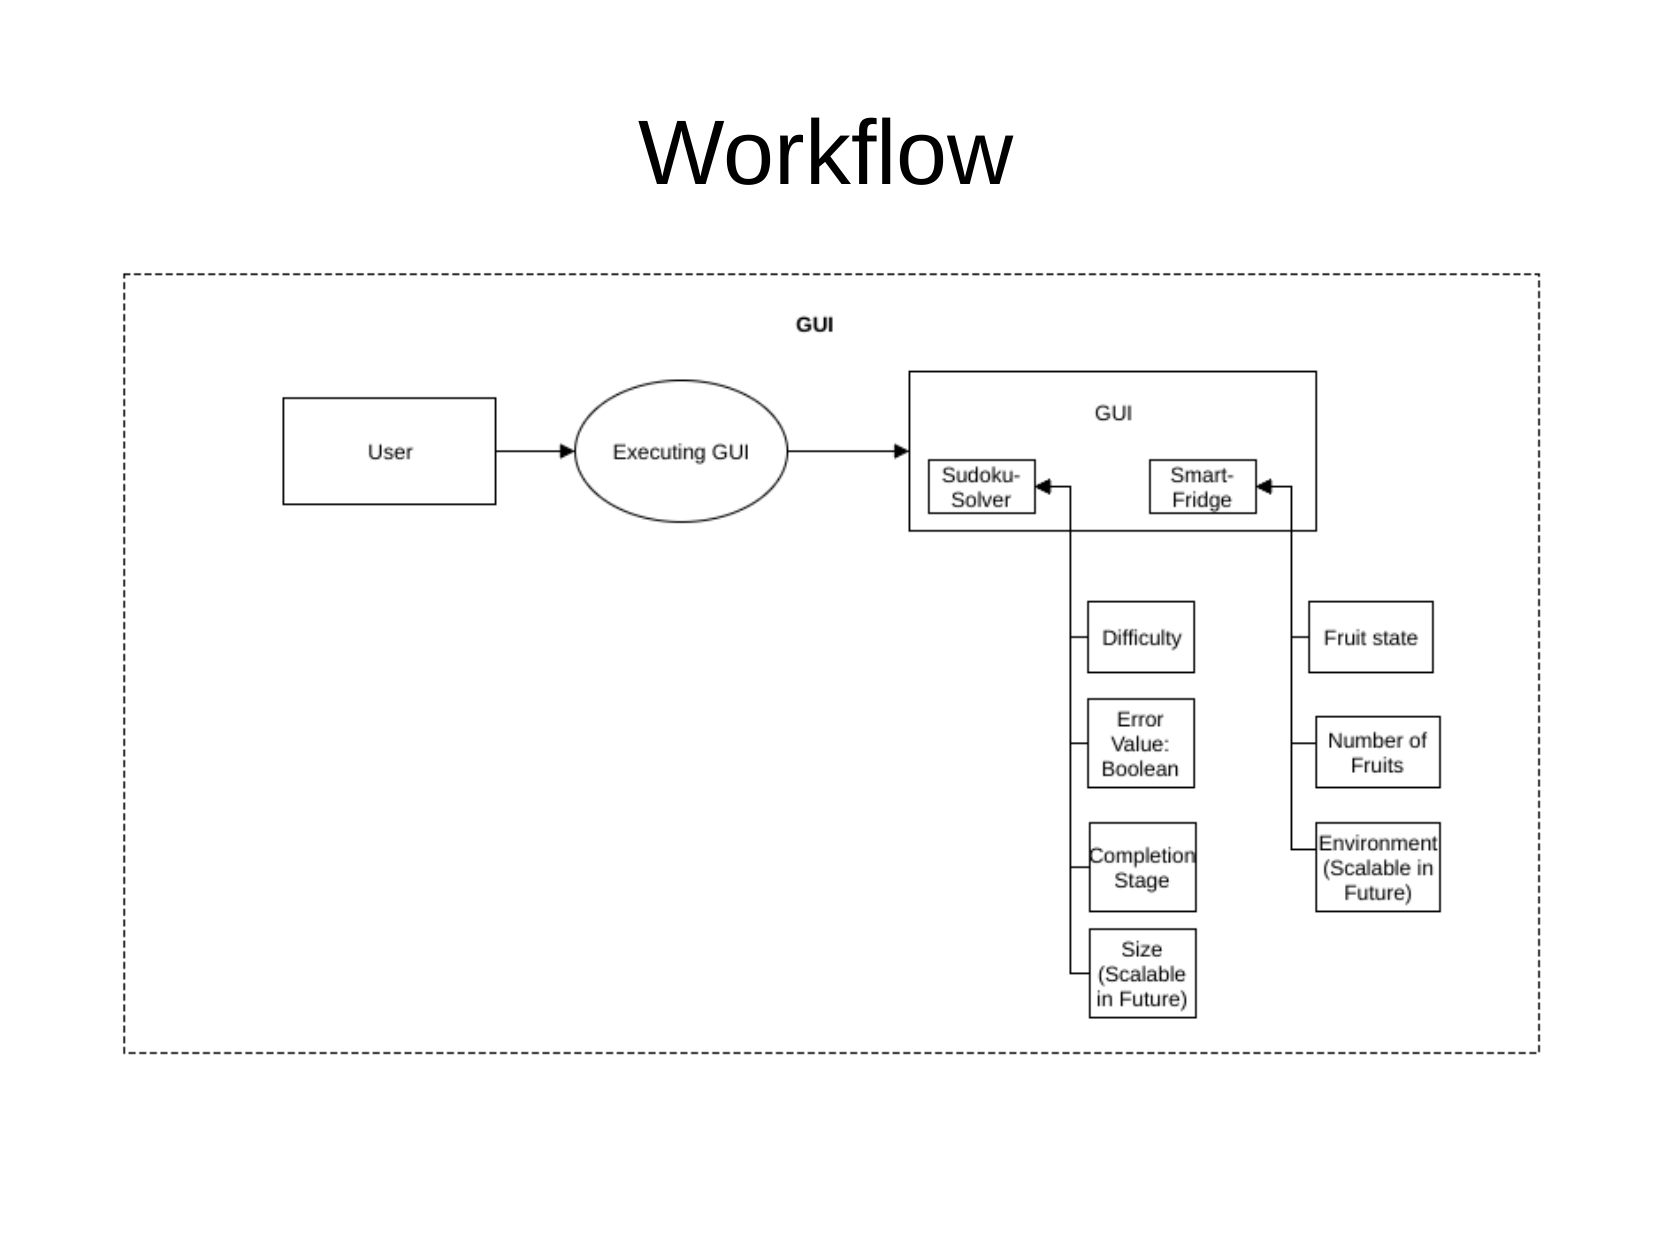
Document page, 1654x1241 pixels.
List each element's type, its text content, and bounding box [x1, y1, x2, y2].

picture [106, 256, 1558, 1072]
title Workflow [82, 49, 1571, 257]
